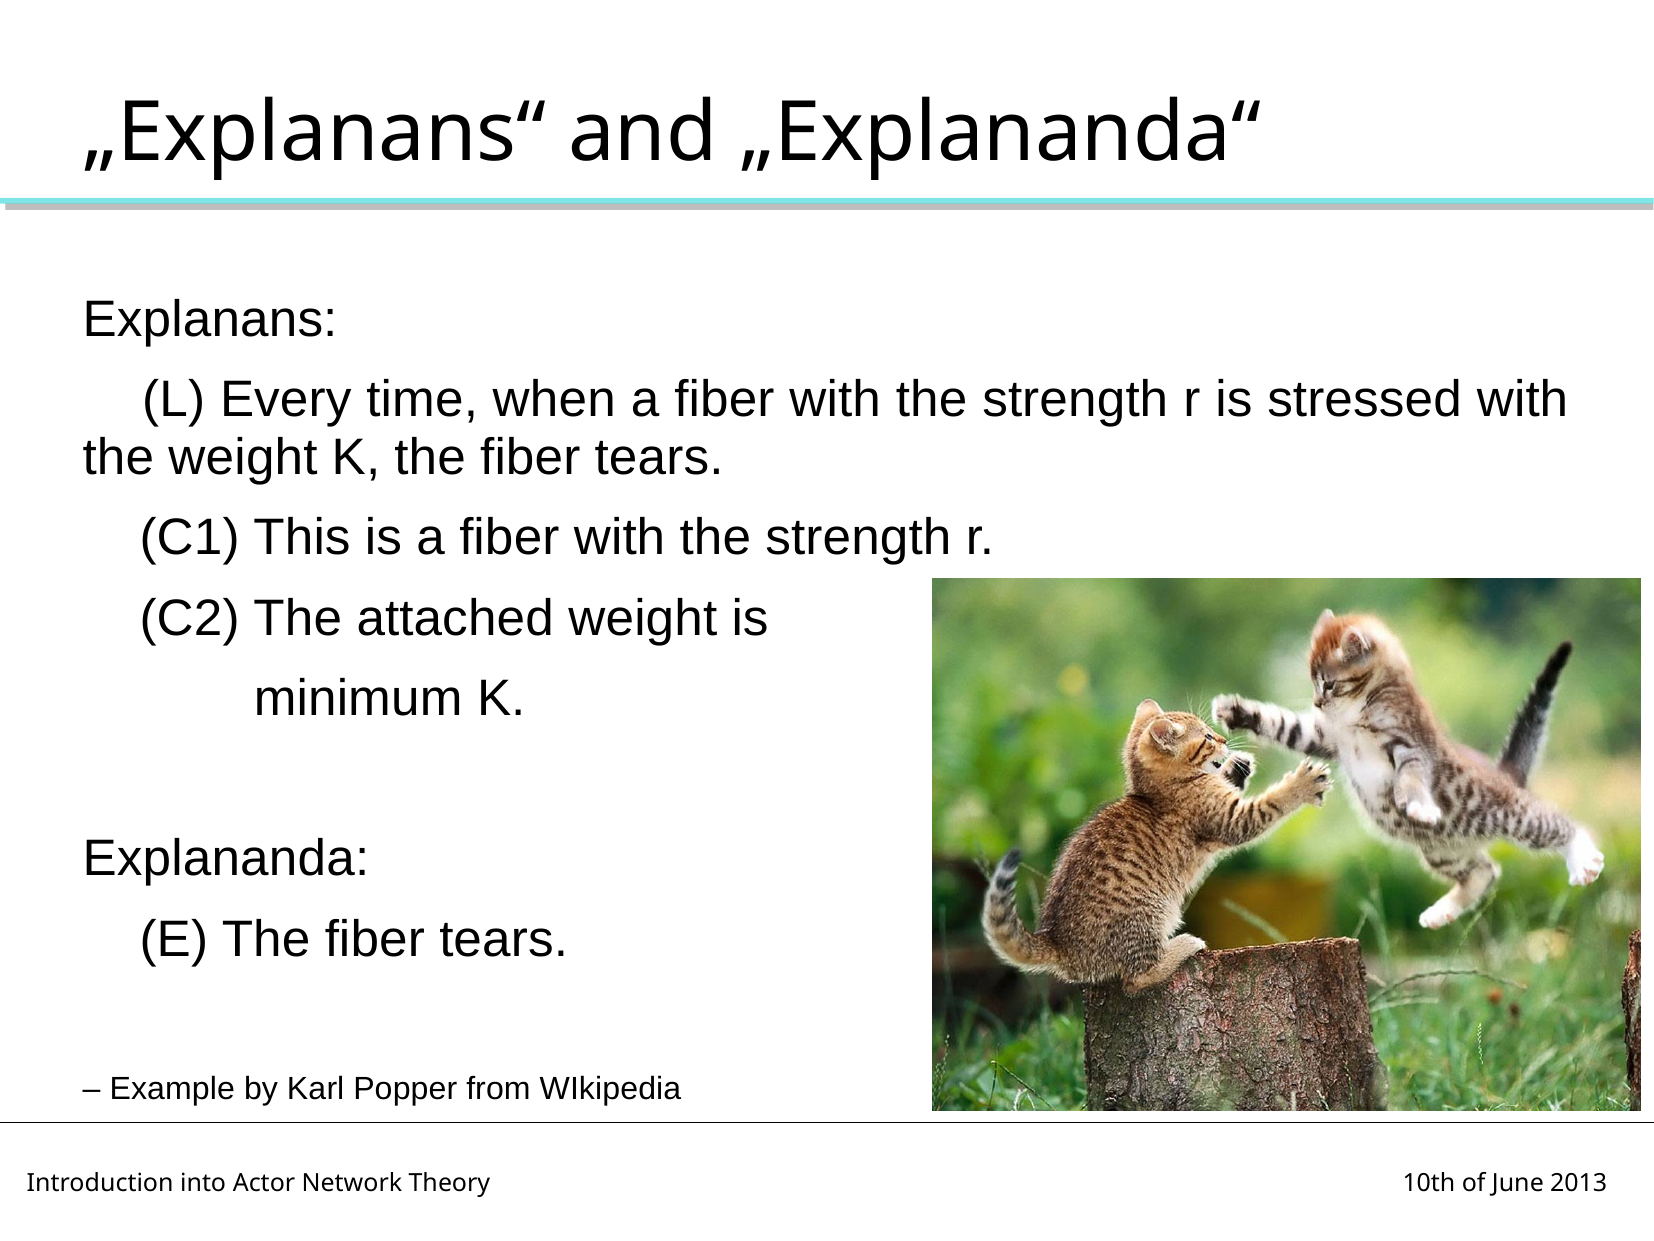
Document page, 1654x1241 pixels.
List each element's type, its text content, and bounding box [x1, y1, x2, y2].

picture [932, 578, 1641, 1111]
text_box Introduction into Actor Network Theory [11, 1157, 615, 1201]
text_box 10th of June 2013 [1387, 1157, 1636, 1201]
list Explanans: (L) Every time, when a fiber with the strength r is stressed with the weight K, the fiber tears. (C1) This is a fiber with the strength r. (C2) The attached weight is minimum K. Explananda: (E) The fiber tears. – Example by Karl Popper from WIkipedia [82, 290, 1571, 1109]
title „Explanans“ and „Explananda“ [82, 81, 1571, 175]
